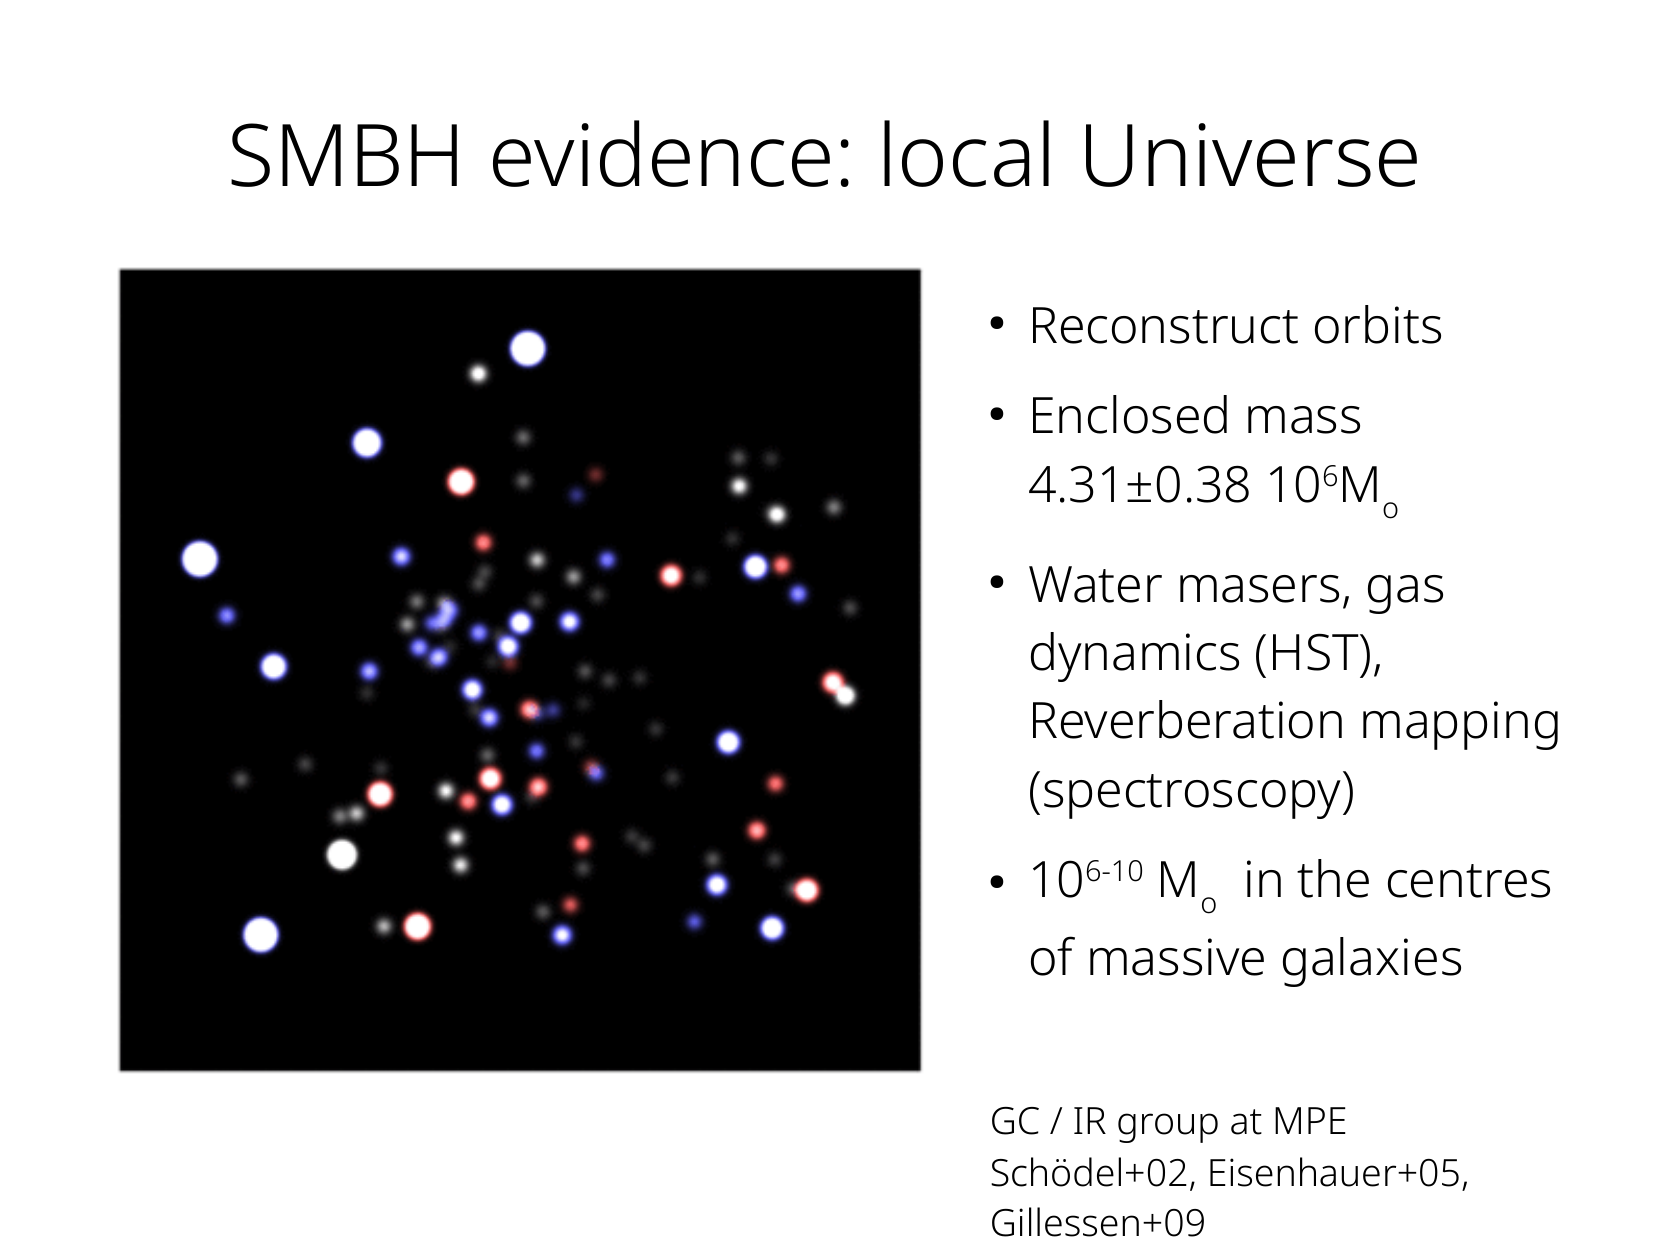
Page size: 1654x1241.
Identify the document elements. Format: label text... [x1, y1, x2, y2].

text_box GC / IR group at MPE Schödel+02, Eisenhauer+05, Gillessen+09 [975, 1126, 1538, 1241]
picture [104, 254, 938, 1088]
list Reconstruct orbits Enclosed mass 4.31±0.38 106Mo Water masers, gas dynamics (HST), Reverberation mapping (spectroscopy) 106-10 Mo in the centres of massive galaxies [975, 290, 1571, 1126]
title SMBH evidence: local Universe [37, 46, 1613, 260]
